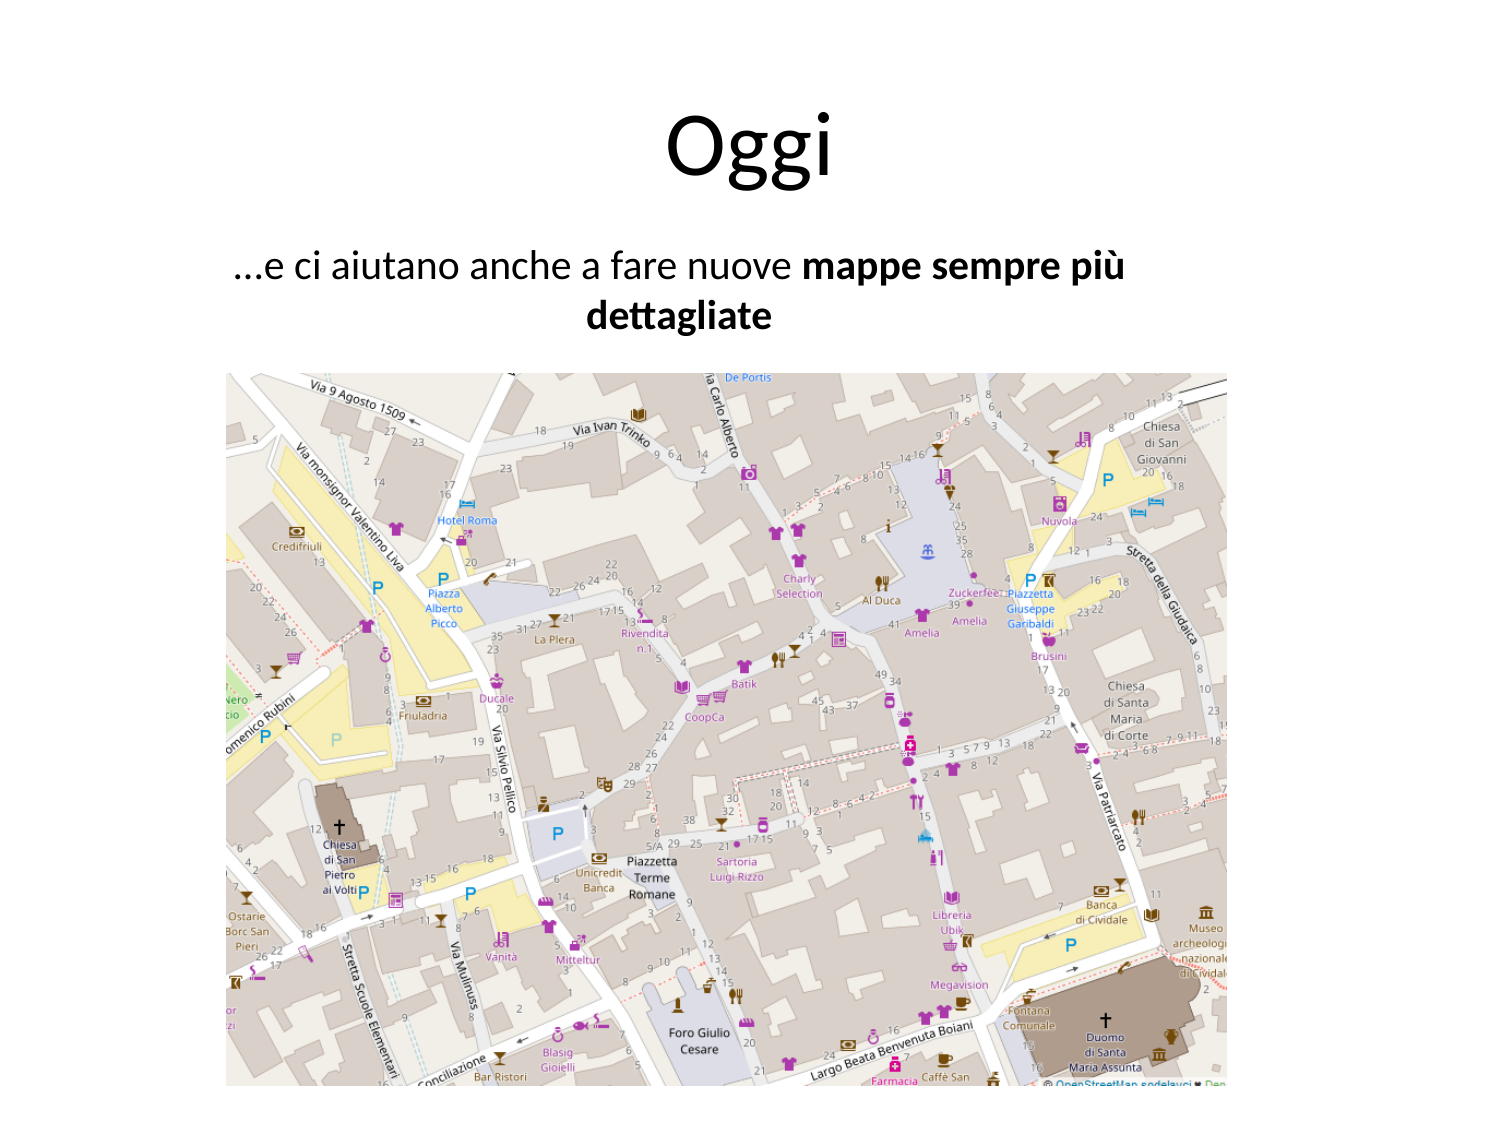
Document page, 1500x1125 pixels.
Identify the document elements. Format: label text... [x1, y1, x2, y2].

picture [226, 373, 1227, 1086]
text_box ...e ci aiutano anche a fare nuove mappe sempre più dettagliate [153, 230, 1205, 346]
title Oggi [75, 45, 1425, 233]
